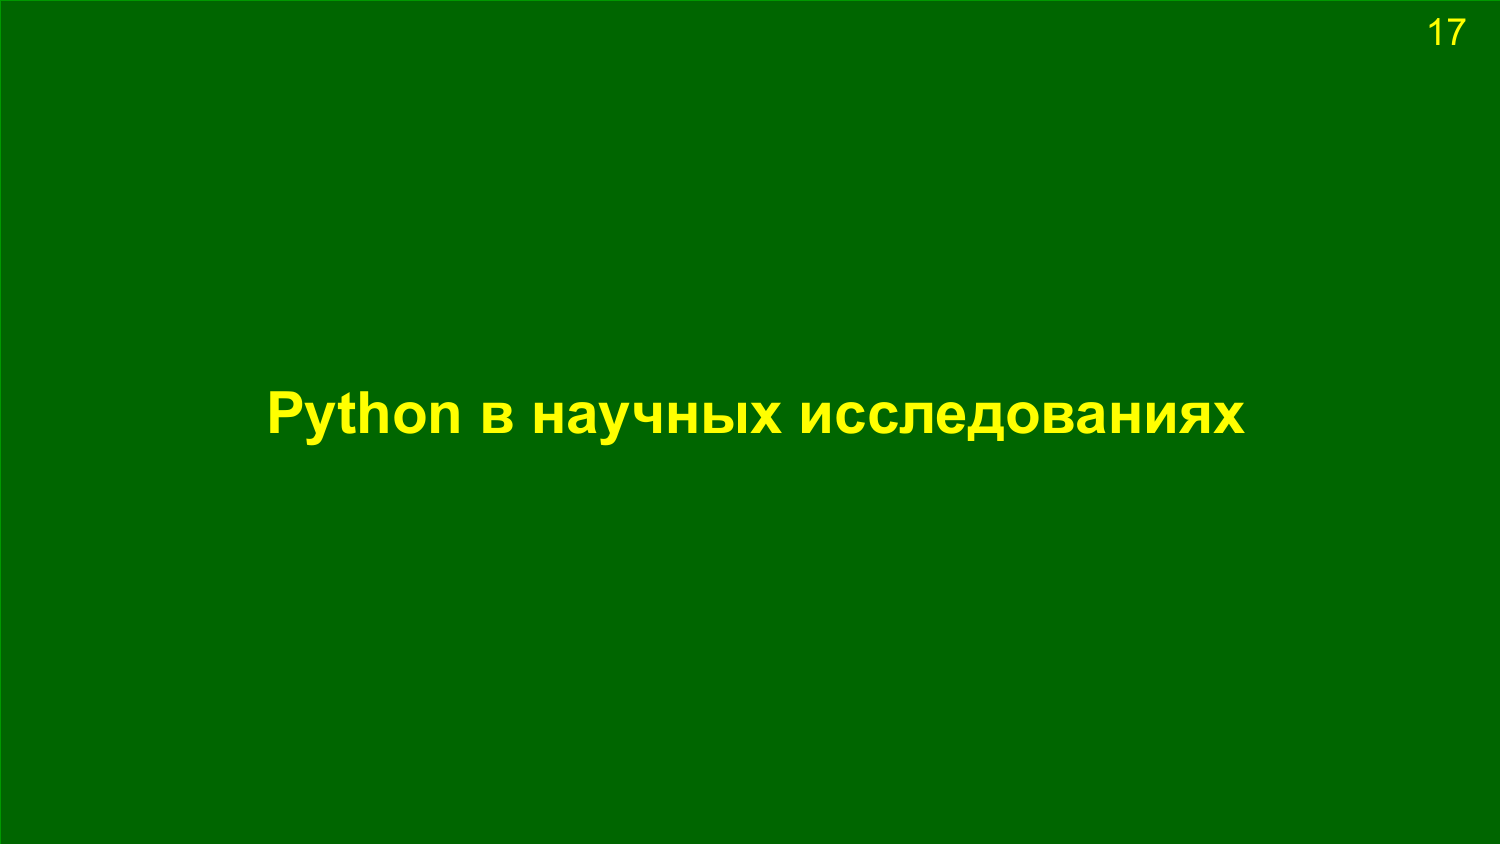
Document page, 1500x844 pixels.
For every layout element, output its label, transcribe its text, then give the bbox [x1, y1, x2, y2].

title Python в научных исследованиях [118, 324, 1394, 502]
